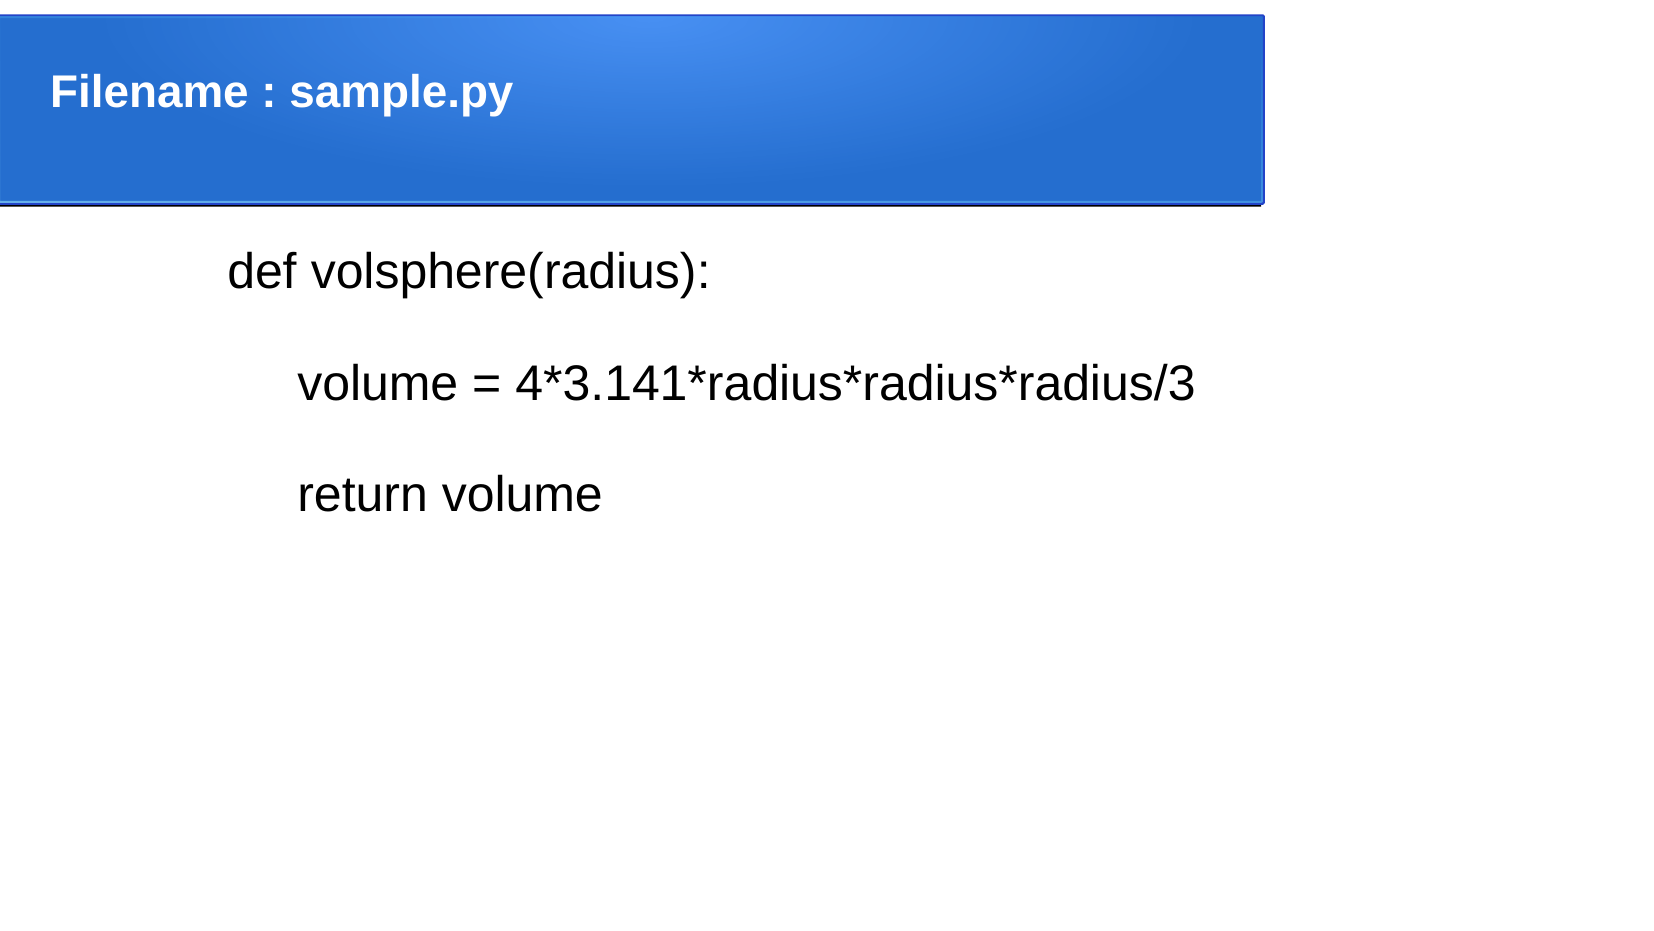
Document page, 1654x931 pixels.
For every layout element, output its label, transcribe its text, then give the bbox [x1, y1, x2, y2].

text_box def volsphere(radius): volume = 4*3.141*radius*radius*radius/3 return volume [212, 236, 1560, 792]
text_box Filename : sample.py [35, 59, 1111, 126]
